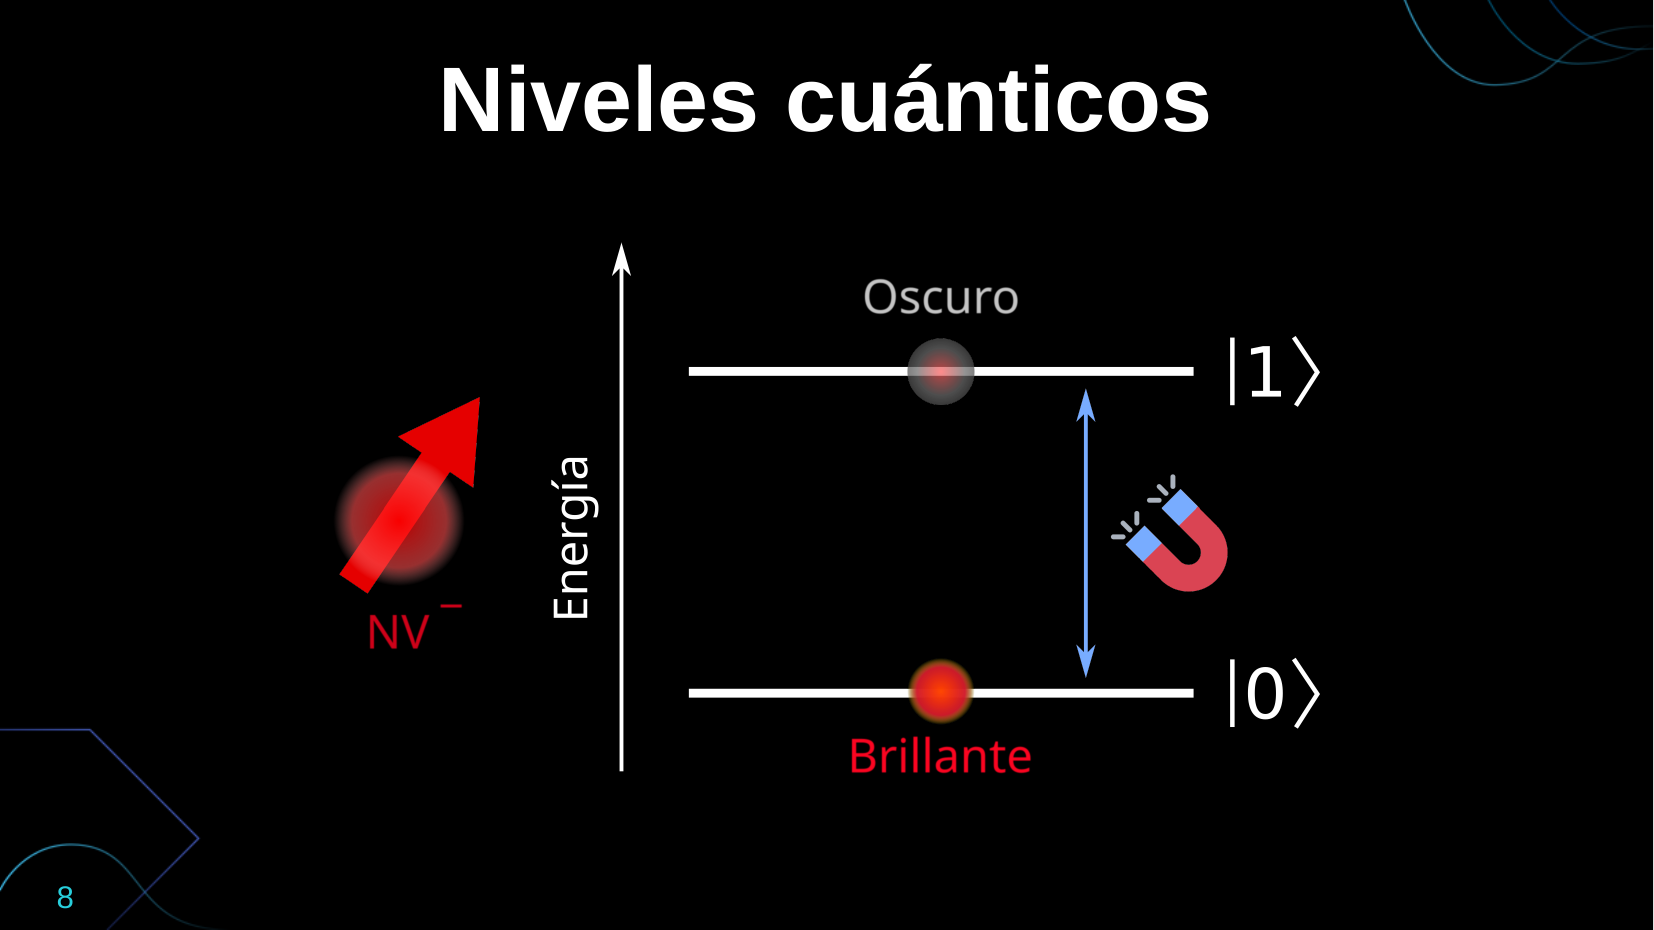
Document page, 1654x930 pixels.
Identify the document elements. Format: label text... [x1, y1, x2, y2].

picture [0, 0, 1654, 930]
text_box Niveles cuánticos [424, 40, 1229, 159]
text_box <number> [42, 873, 215, 930]
